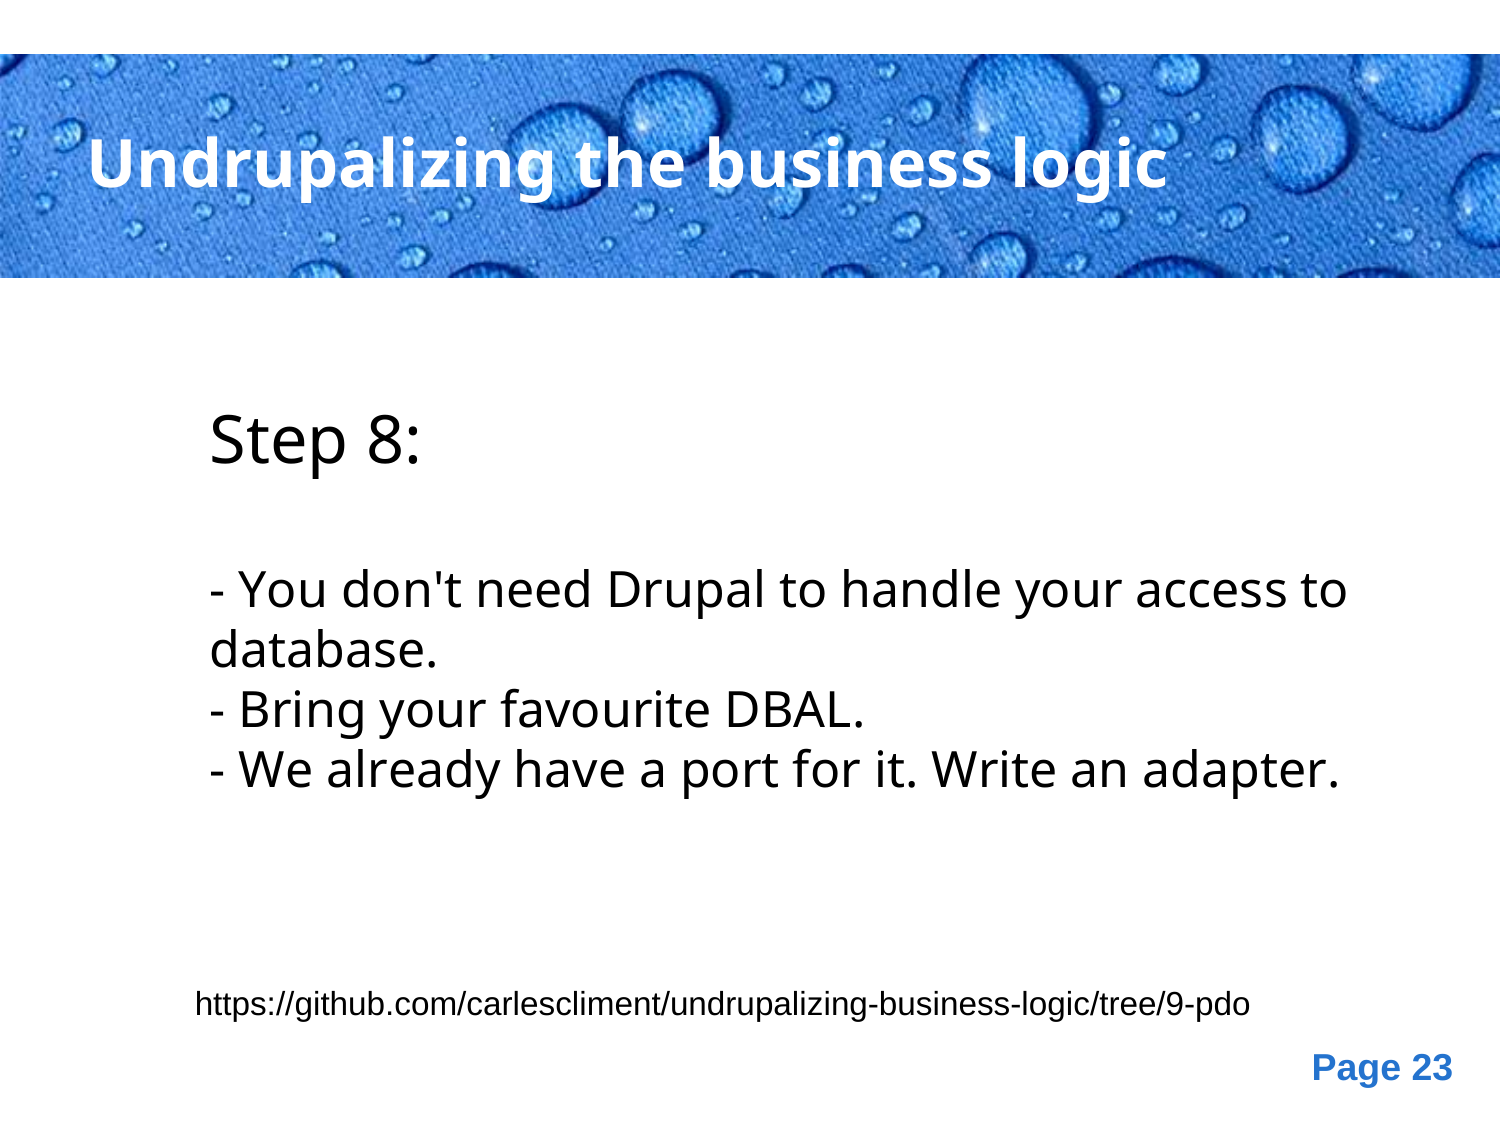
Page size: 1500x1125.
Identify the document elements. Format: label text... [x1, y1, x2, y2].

text_box Undrupalizing the business logic [71, 112, 1185, 209]
text_box Step 8: - You don't need Drupal to handle your access to database. - Bring your favourite DBAL. - We already have a port for it. Write an adapter. [195, 389, 1426, 961]
picture [0, 54, 1500, 278]
text_box https://github.com/carlescliment/undrupalizing-business-logic/tree/9-pdo [180, 975, 1471, 1030]
